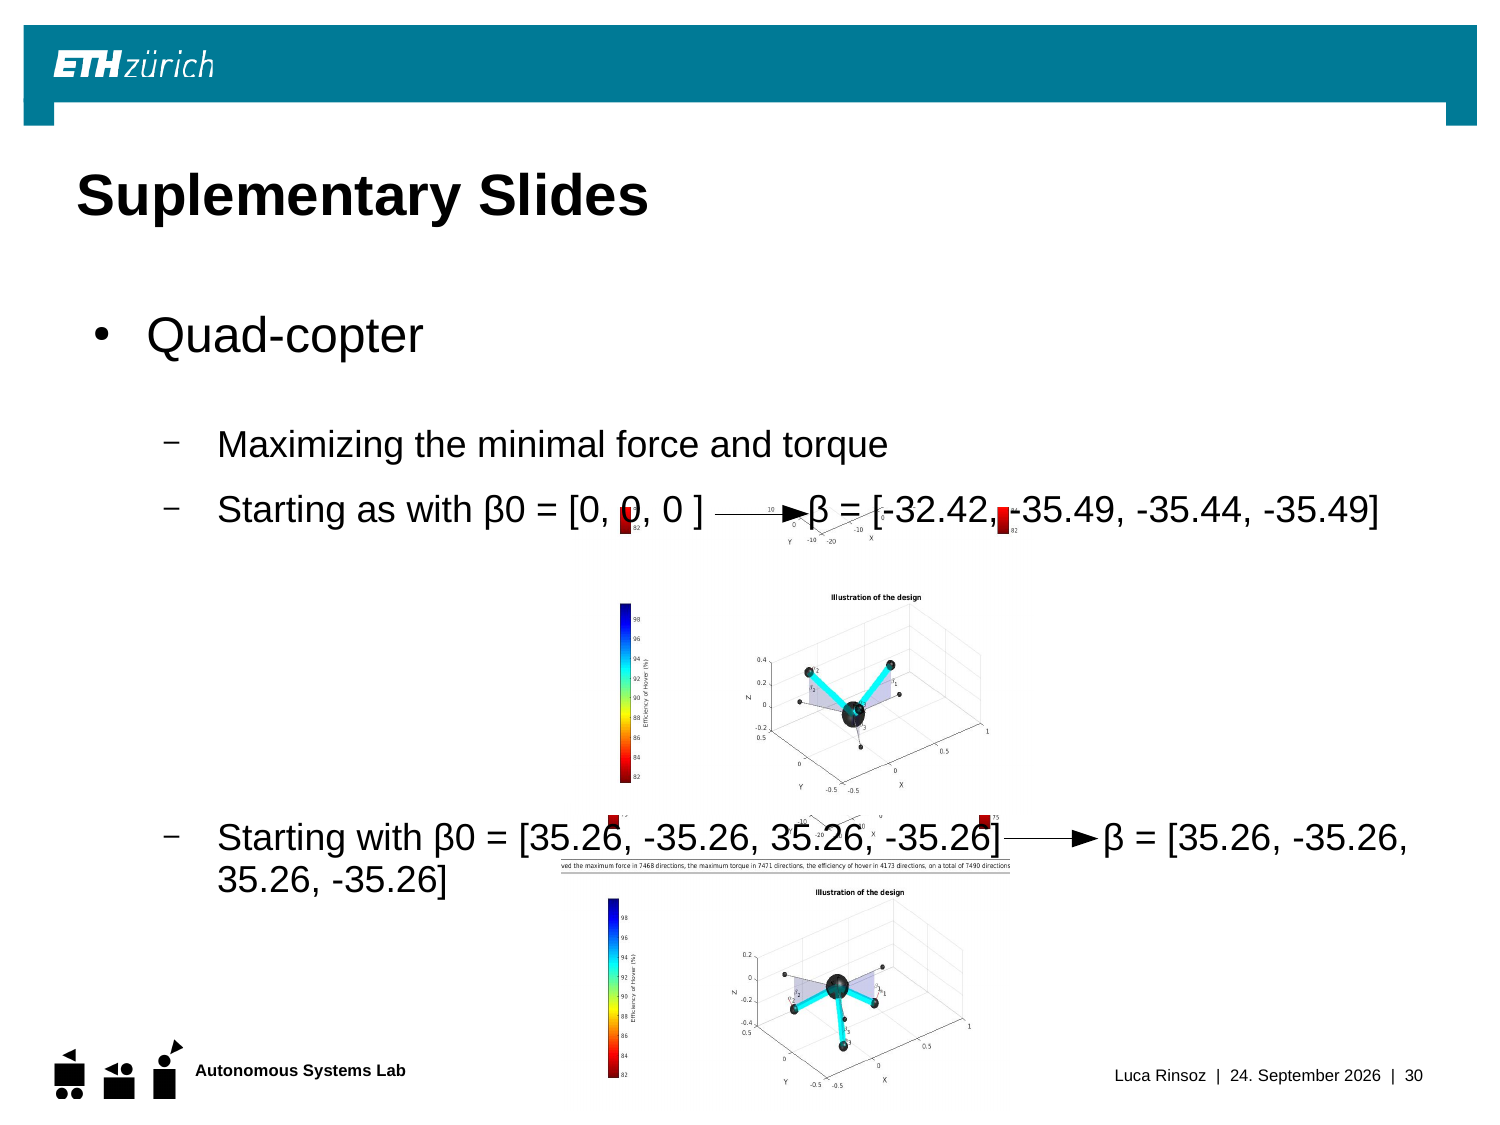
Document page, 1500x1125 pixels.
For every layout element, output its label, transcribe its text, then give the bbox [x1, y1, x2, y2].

picture [561, 1055, 1010, 1111]
title Suplementary Slides [53, 101, 1447, 290]
list Quad-copter Maximizing the minimal force and torque Starting as with β0 = [0, 0, 0 ] β = [-32.42, -35.49, -35.44, -35.49] Starting with β0 = [35.26, -35.26, 35.26, -35.26] β = [35.26, -35.26, 35.26, -35.26] [75, 307, 1426, 1055]
